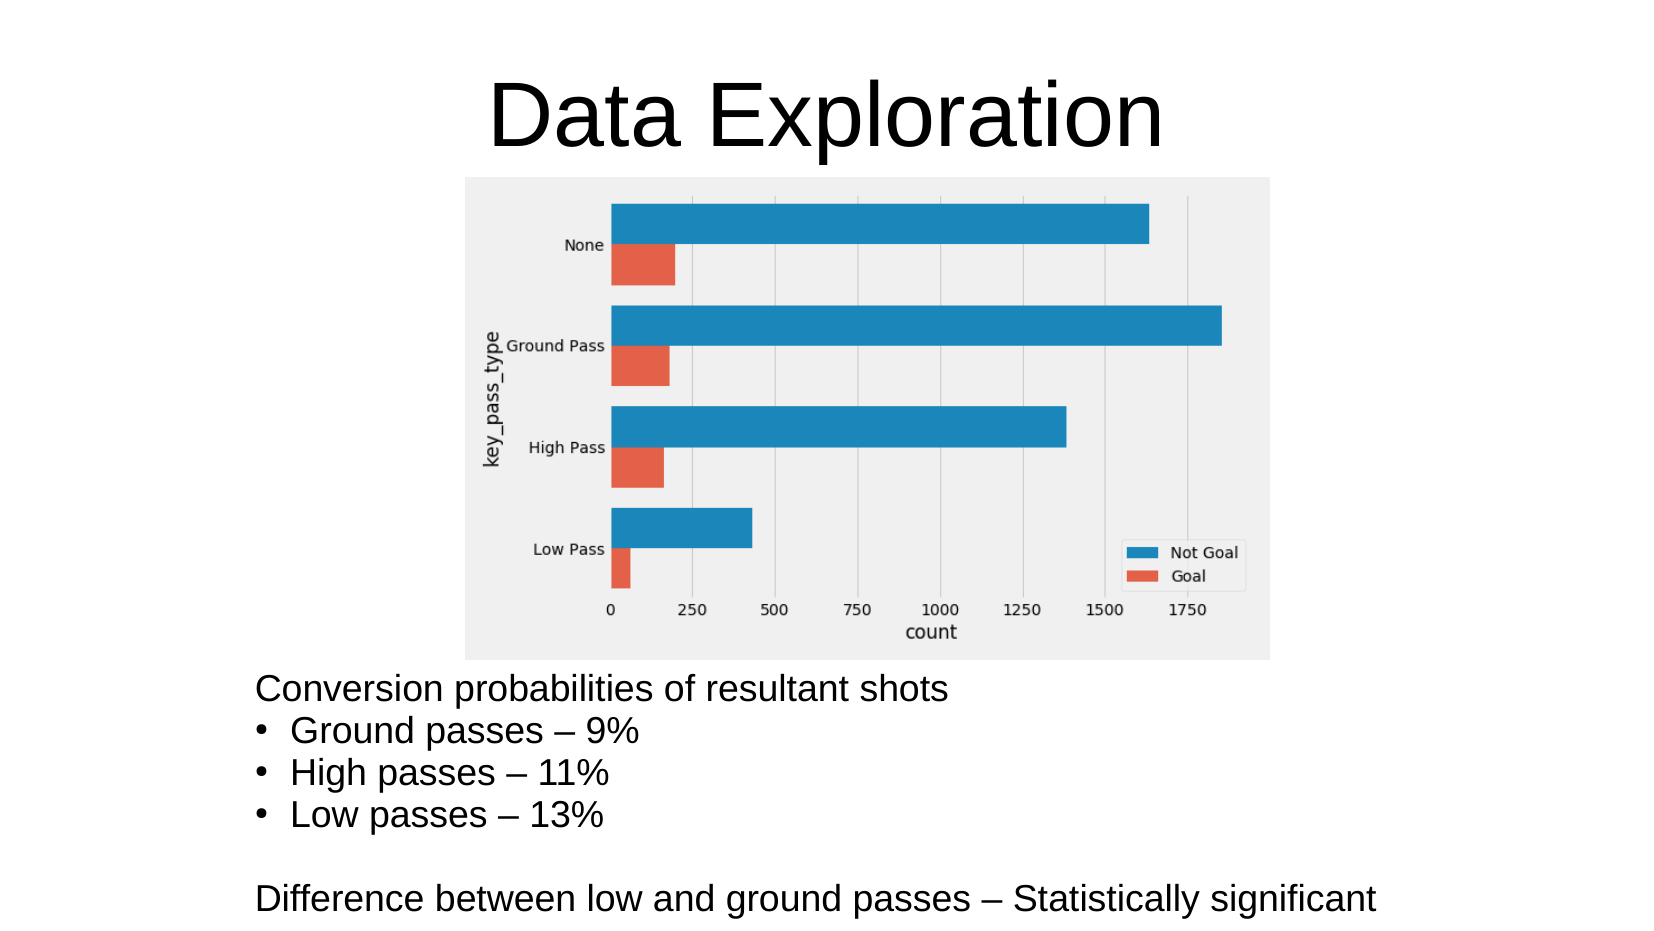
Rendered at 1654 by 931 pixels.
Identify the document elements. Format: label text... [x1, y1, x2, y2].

title Data Exploration [82, 37, 1571, 193]
picture [465, 177, 1270, 660]
text_box Conversion probabilities of resultant shots Ground passes – 9% High passes – 11% Low passes – 13% Difference between low and ground passes – Statistically significant [240, 660, 1486, 931]
